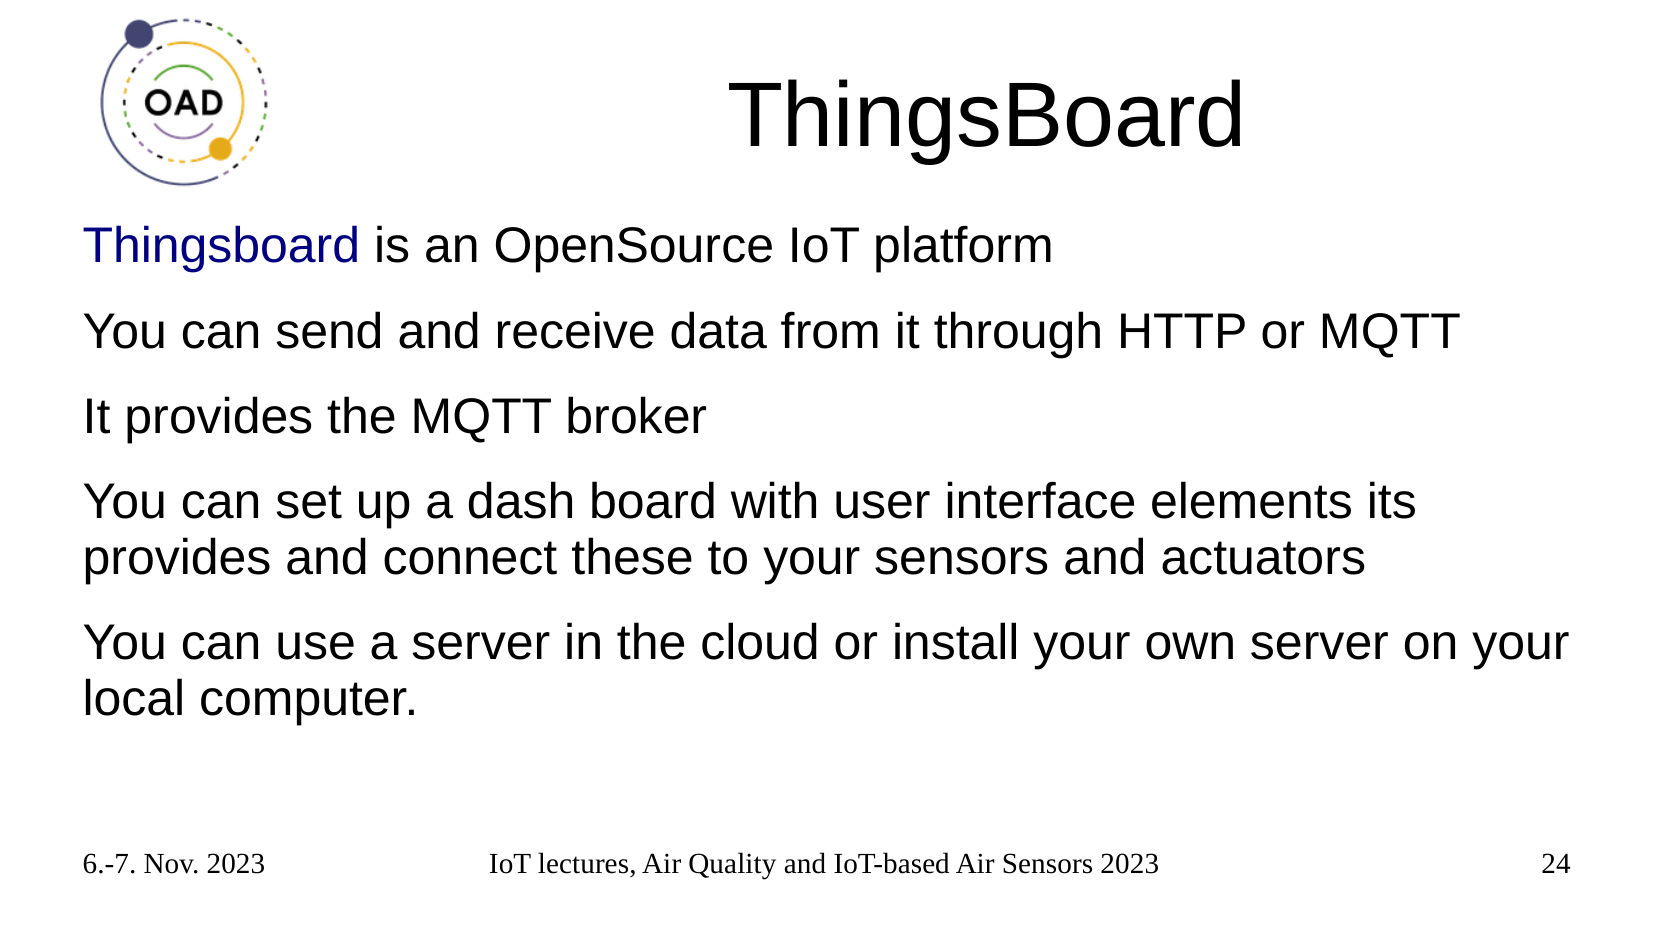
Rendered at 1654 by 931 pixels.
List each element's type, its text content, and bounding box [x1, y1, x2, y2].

list Thingsboard is an OpenSource IoT platform You can send and receive data from it through HTTP or MQTT It provides the MQTT broker You can set up a dash board with user interface elements its provides and connect these to your sensors and actuators You can use a server in the cloud or install your own server on your local computer. [82, 217, 1571, 758]
title ThingsBoard [403, 37, 1571, 193]
picture [59, 4, 303, 207]
